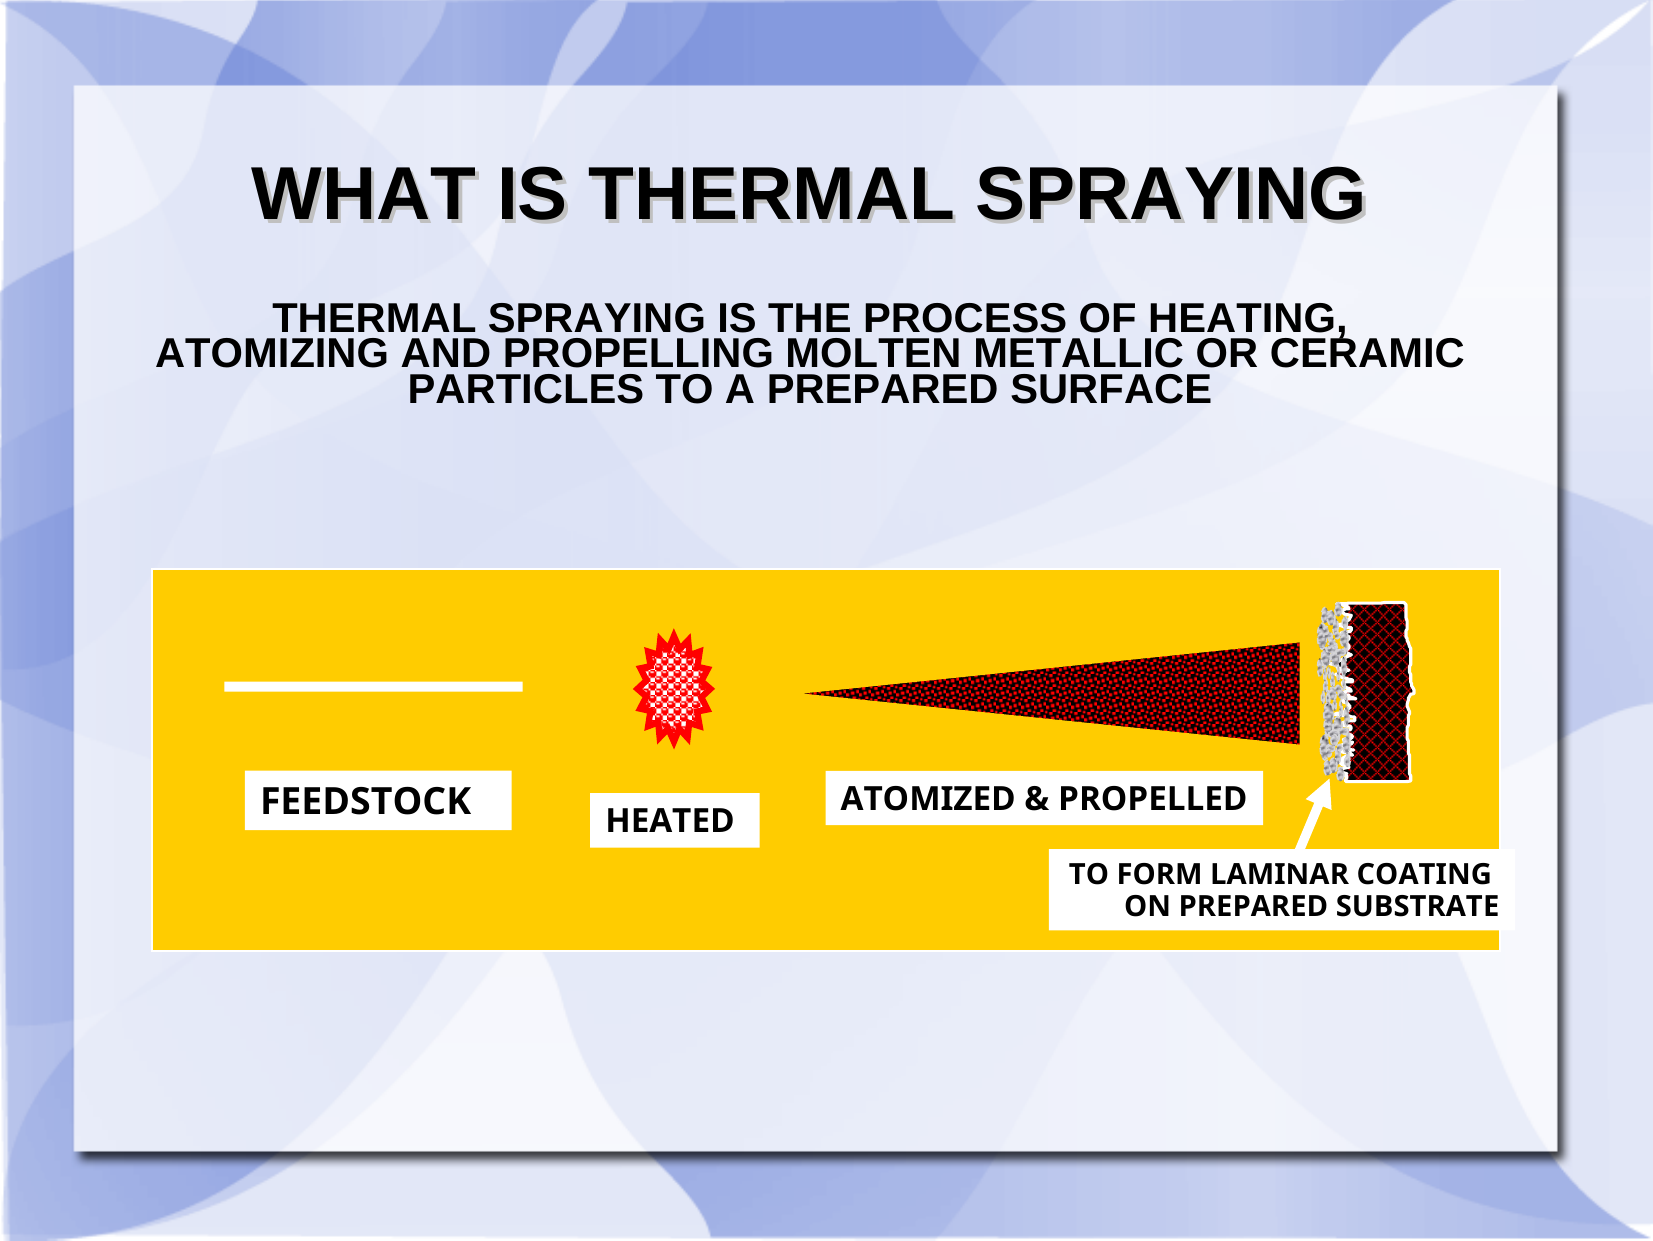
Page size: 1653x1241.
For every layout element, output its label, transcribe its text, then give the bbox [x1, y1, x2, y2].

text_box [151, 568, 1500, 951]
text_box HEATED [590, 793, 760, 848]
picture [0, 0, 1653, 1241]
text_box ATOMIZED & PROPELLED [825, 770, 1264, 826]
title WHAT IS THERMAL SPRAYING THERMAL SPRAYING IS THE PROCESS OF HEATING, ATOMIZING AND PROPELLING MOLTEN METALLIC OR CERAMIC PARTICLES TO A PREPARED SURFACE [150, 144, 1471, 411]
text_box FEEDSTOCK [244, 770, 512, 831]
text_box TO FORM LAMINAR COATING ON PREPARED SUBSTRATE [1048, 849, 1516, 931]
